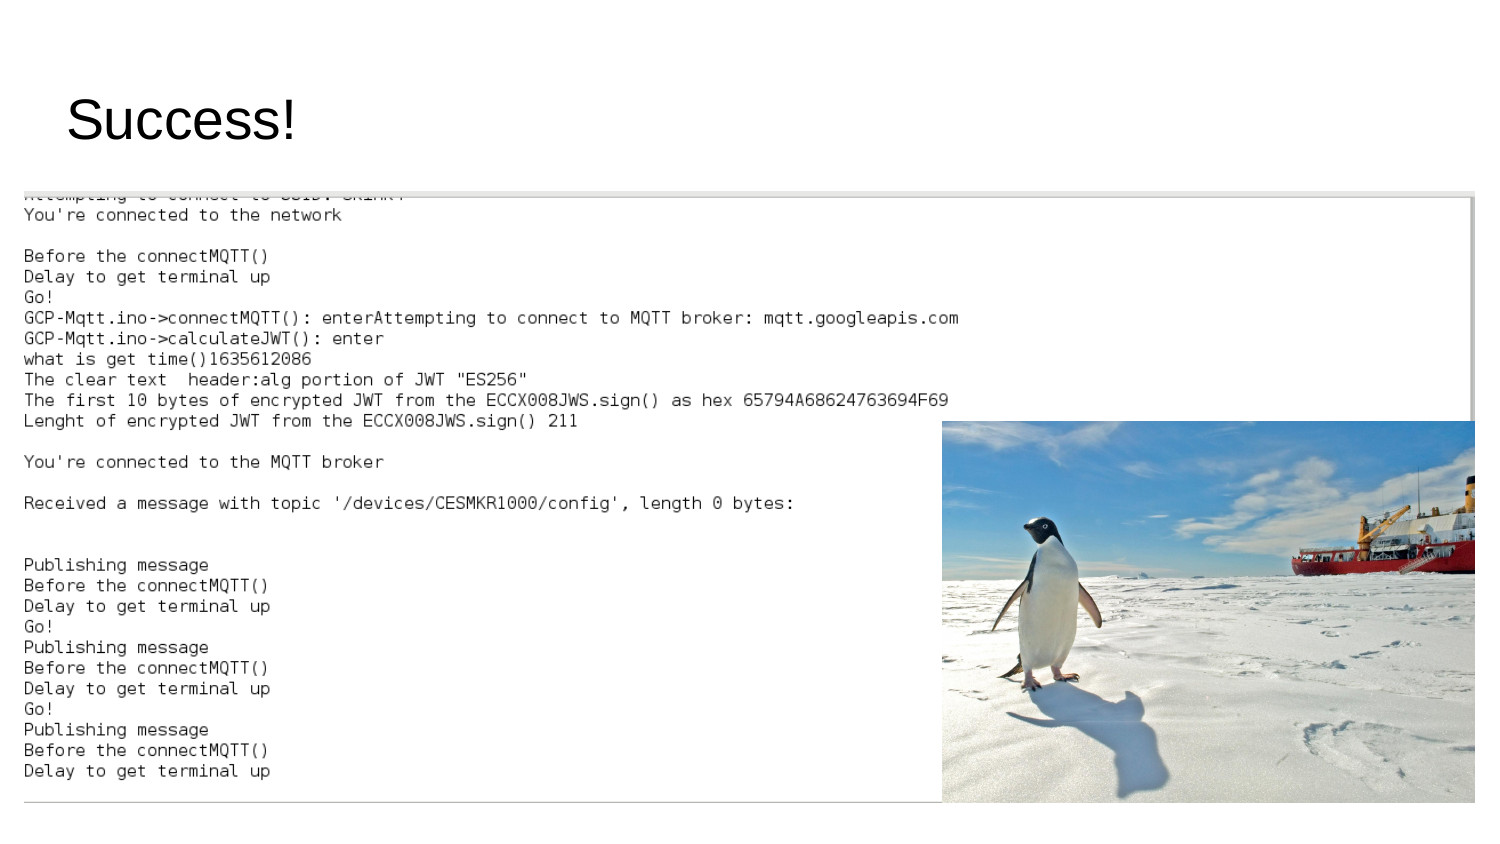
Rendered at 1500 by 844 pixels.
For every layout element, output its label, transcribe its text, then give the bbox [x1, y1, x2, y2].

picture [24, 191, 1475, 803]
title Success! [51, 72, 1449, 167]
